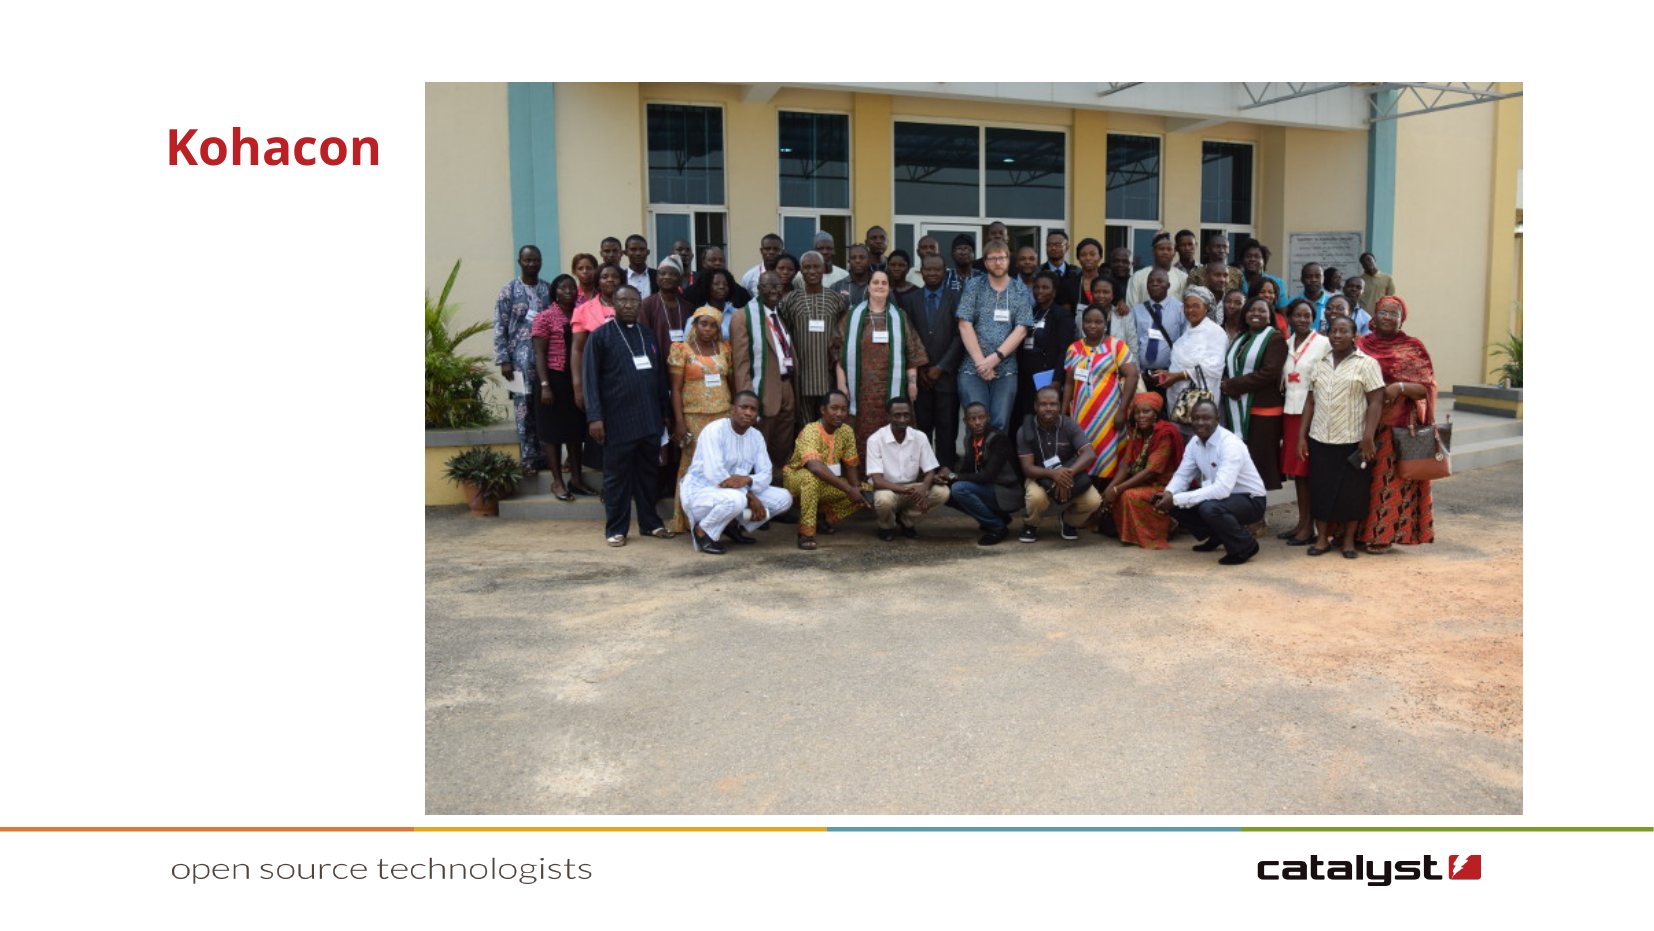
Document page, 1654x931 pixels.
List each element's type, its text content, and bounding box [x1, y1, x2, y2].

title Kohacon [165, 68, 1489, 224]
picture [425, 82, 1523, 815]
picture [0, 827, 1654, 886]
